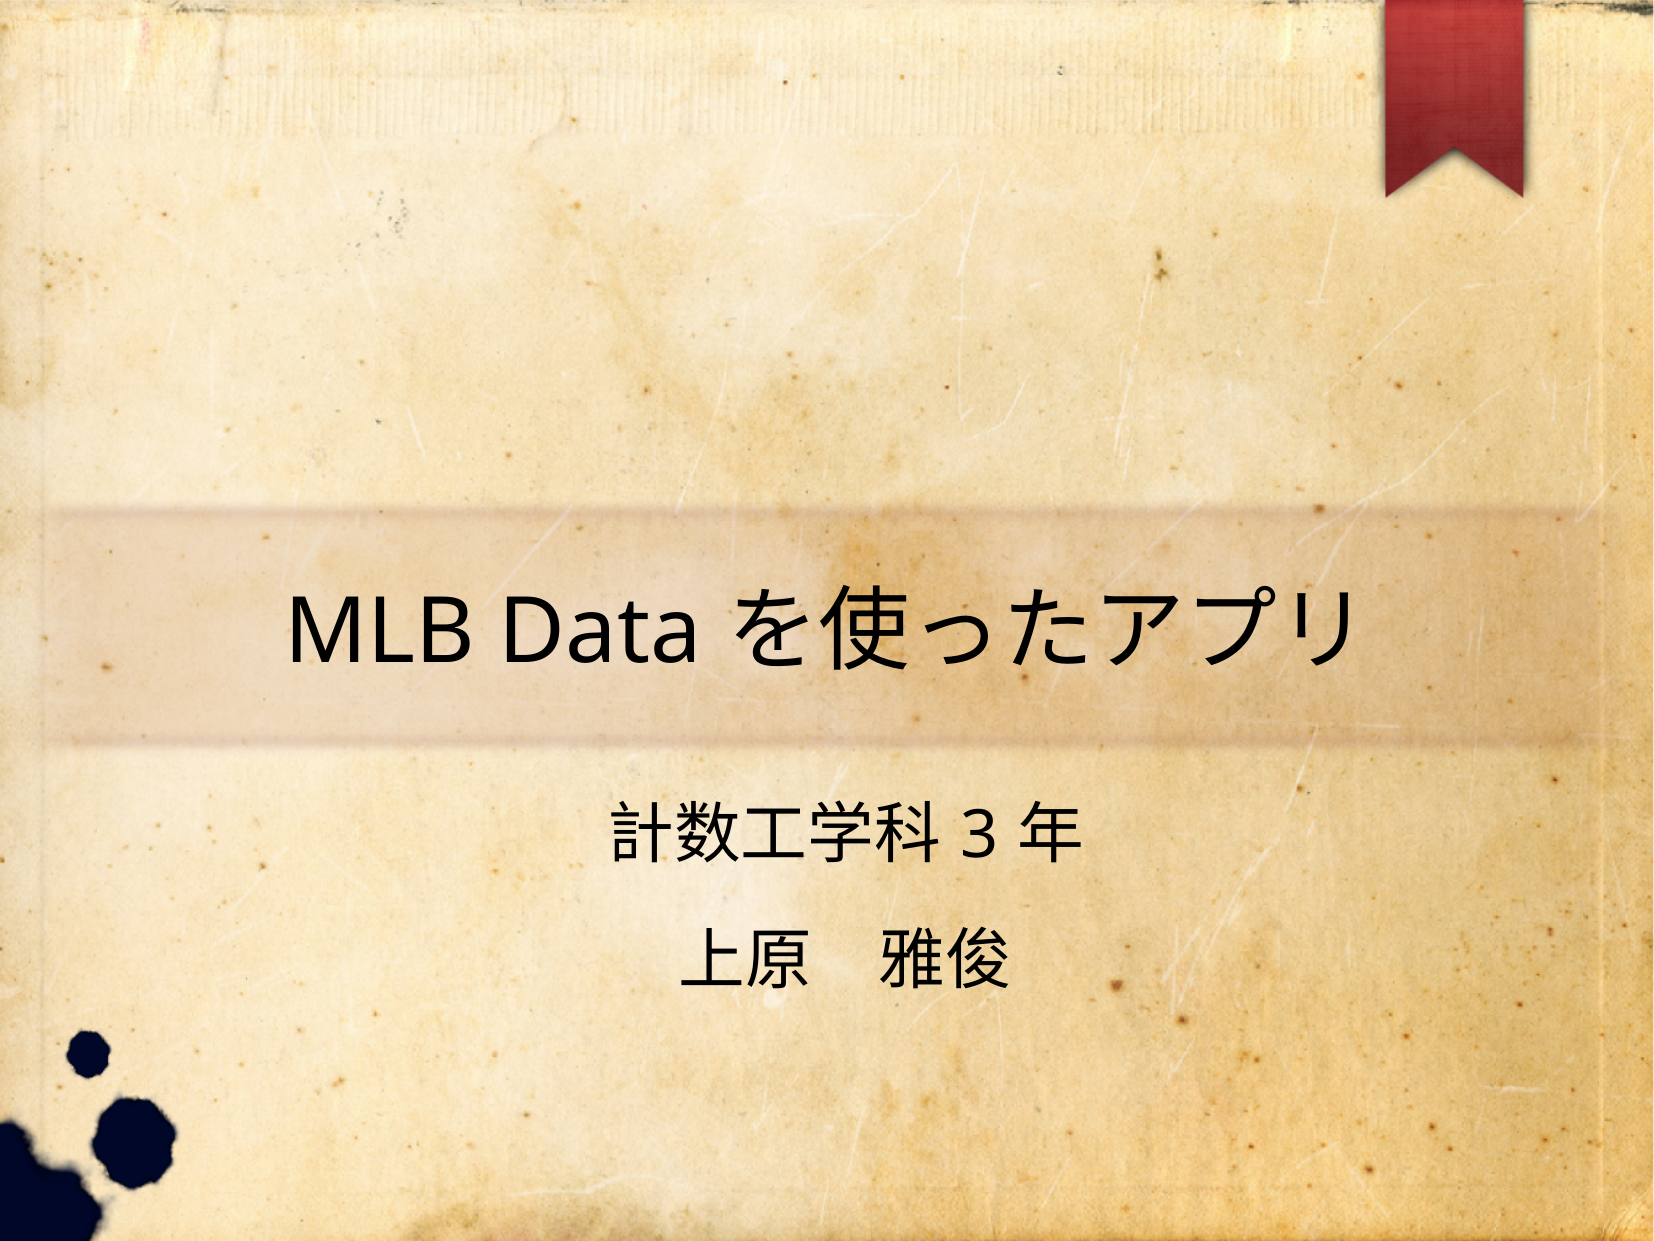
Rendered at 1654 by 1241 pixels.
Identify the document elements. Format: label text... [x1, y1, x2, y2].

title MLB Dataを使ったアプリ [82, 519, 1571, 727]
list 計数工学科3年 上原 雅俊 [82, 779, 1538, 1241]
picture [0, 0, 1654, 1241]
